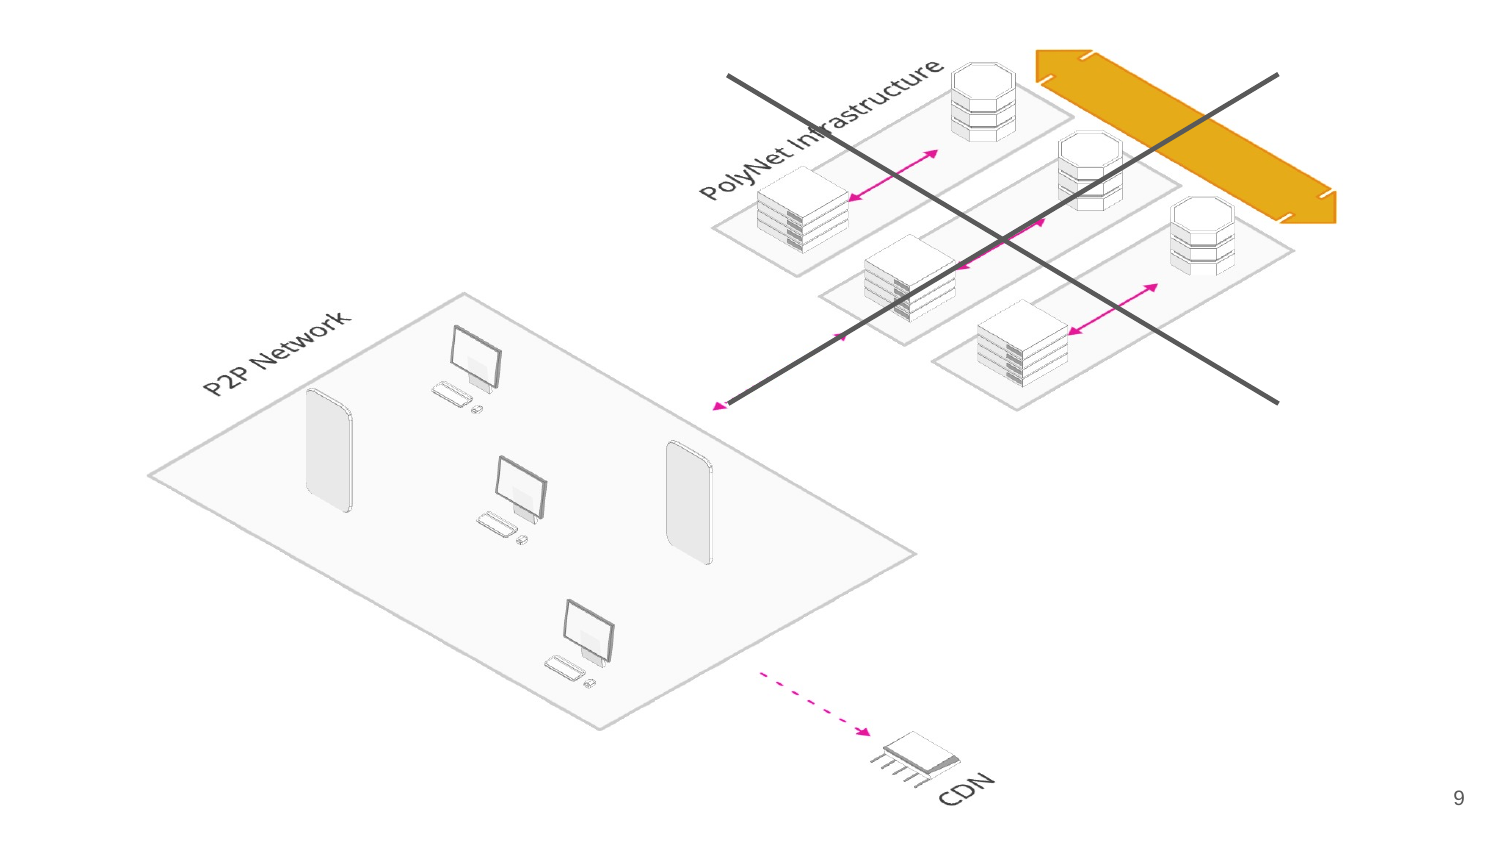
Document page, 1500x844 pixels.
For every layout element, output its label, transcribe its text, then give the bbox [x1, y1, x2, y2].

slide_number <number> [1389, 764, 1480, 830]
picture [133, 25, 1367, 819]
